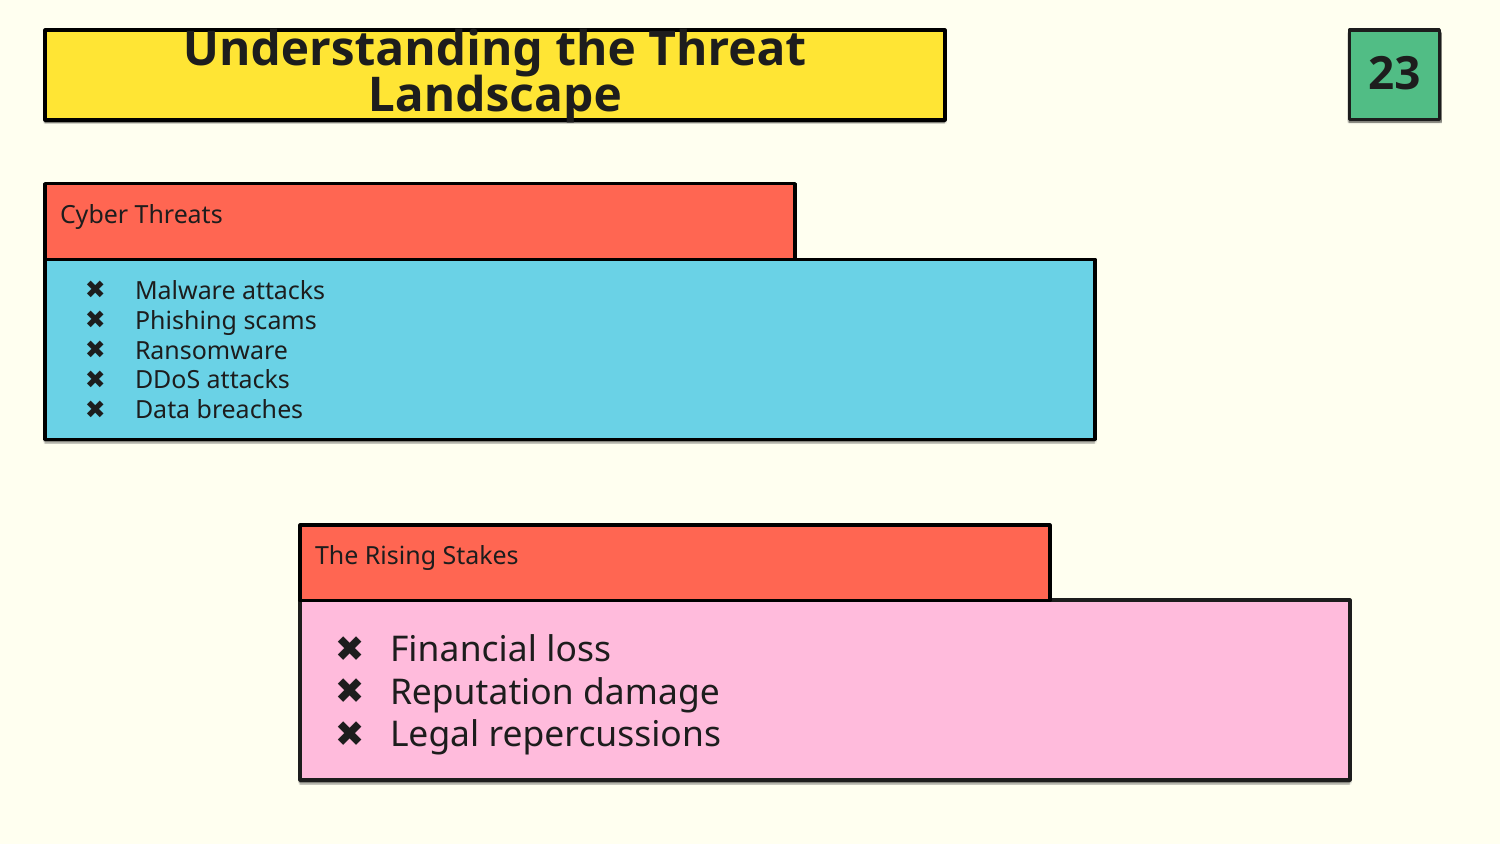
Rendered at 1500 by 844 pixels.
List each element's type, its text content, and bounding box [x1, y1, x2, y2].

subtitle The Rising Stakes [300, 525, 1050, 601]
list Financial loss Reputation damage Legal repercussions [300, 600, 1350, 780]
subtitle Cyber Threats [45, 183, 795, 260]
list Malware attacks Phishing scams Ransomware DDoS attacks Data breaches [45, 259, 1095, 440]
title Understanding the Threat Landscape [45, 30, 945, 120]
